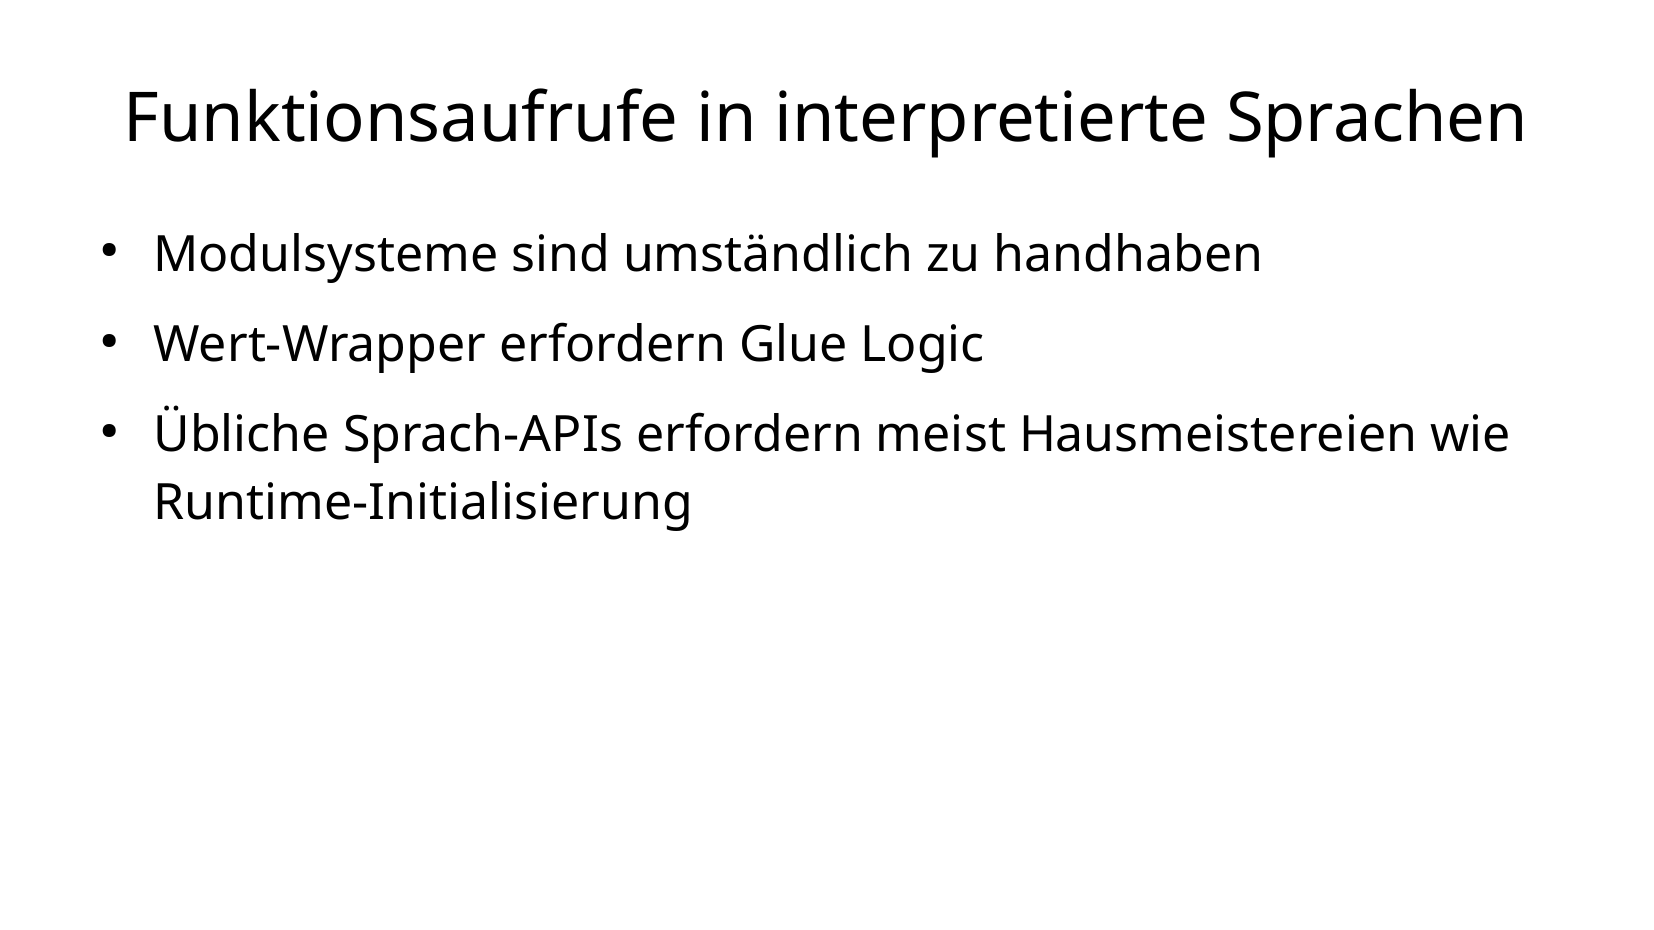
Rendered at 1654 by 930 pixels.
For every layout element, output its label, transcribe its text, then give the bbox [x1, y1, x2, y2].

list Modulsysteme sind umständlich zu handhaben Wert-Wrapper erfordern Glue Logic Übliche Sprach-APIs erfordern meist Hausmeistereien wie Runtime-Initialisierung [82, 217, 1571, 757]
title Funktionsaufrufe in interpretierte Sprachen [82, 36, 1571, 193]
